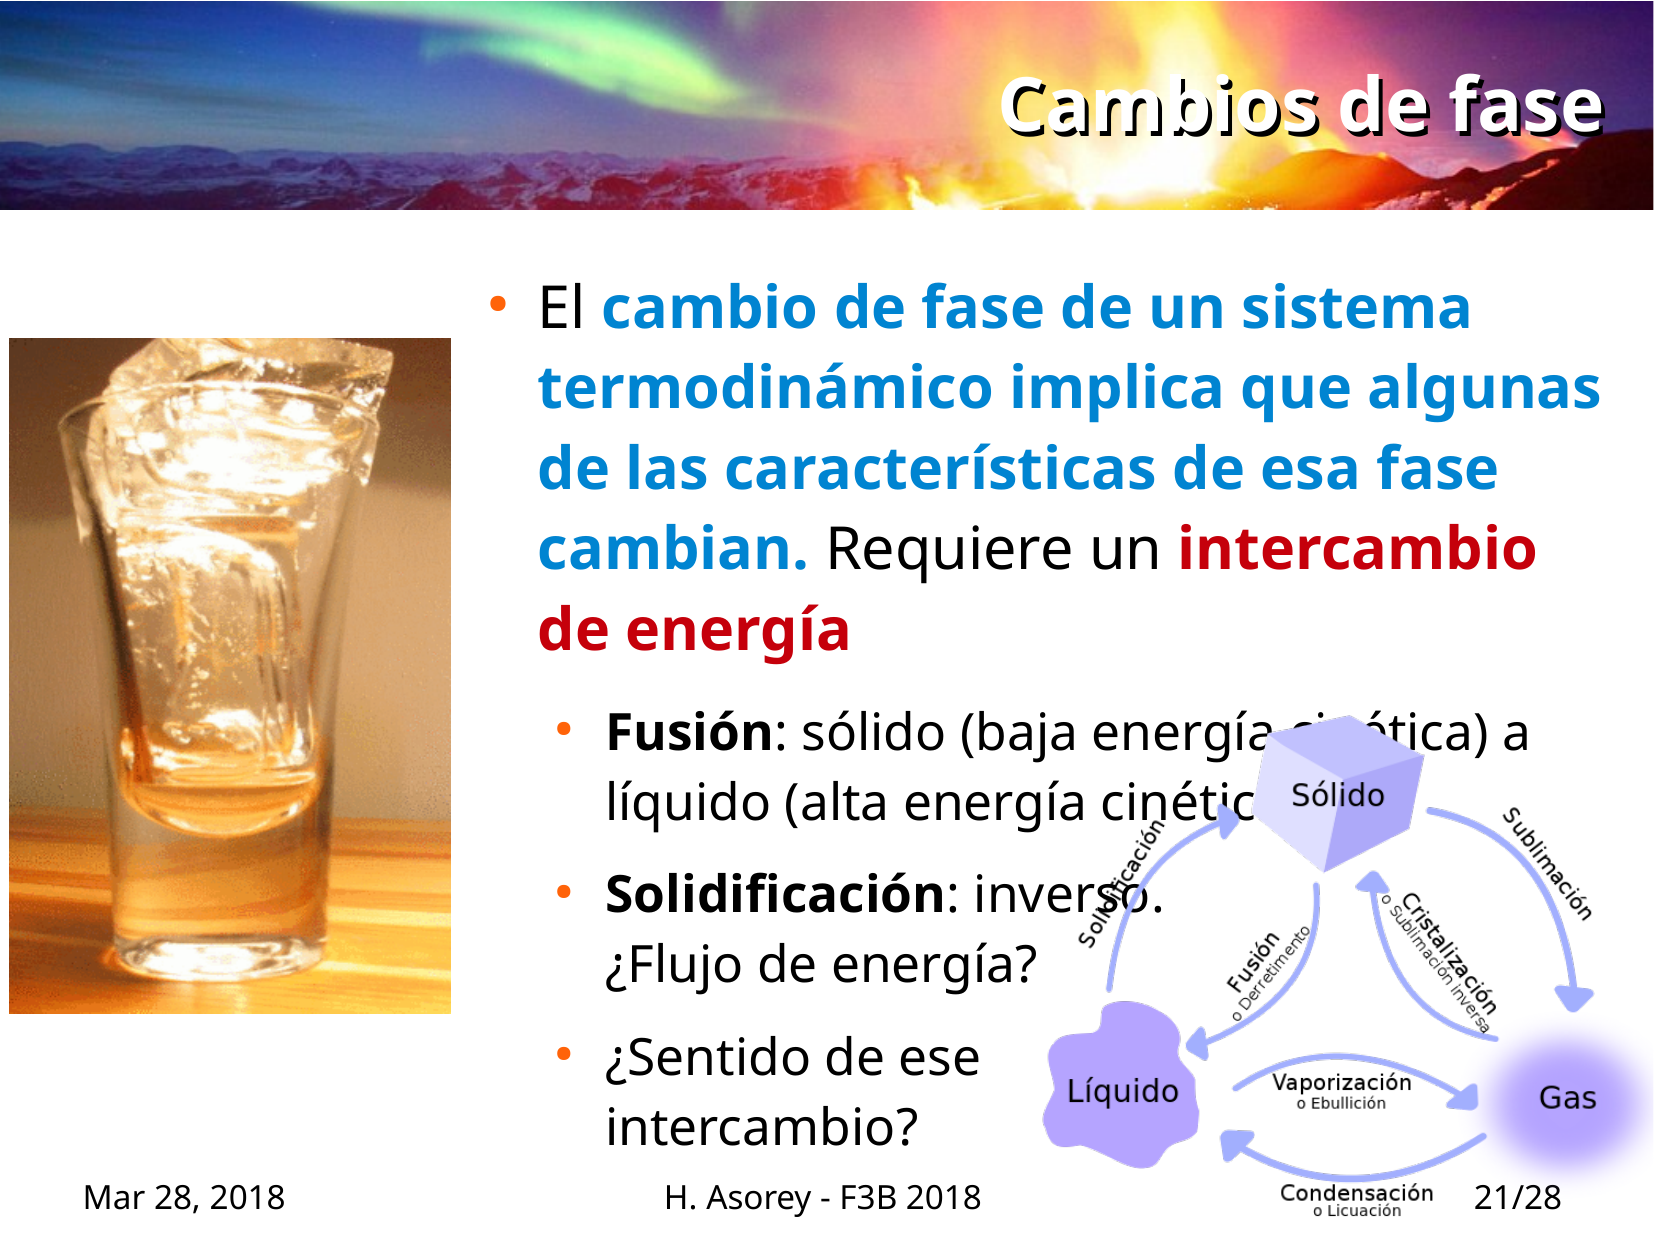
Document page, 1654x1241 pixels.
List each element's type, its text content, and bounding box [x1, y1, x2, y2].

title Cambios de fase [45, 15, 1606, 191]
picture [1014, 689, 1654, 1238]
picture [9, 338, 451, 1014]
list El cambio de fase de un sistema termodinámico implica que algunas de las características de esa fase cambian. Requiere un intercambio de energía Fusión: sólido (baja energía cinética) a líquido (alta energía cinética) Solidificación: inverso. ¿Flujo de energía? ¿Sentido de ese intercambio? [470, 264, 1606, 1165]
picture [0, 1, 1654, 210]
